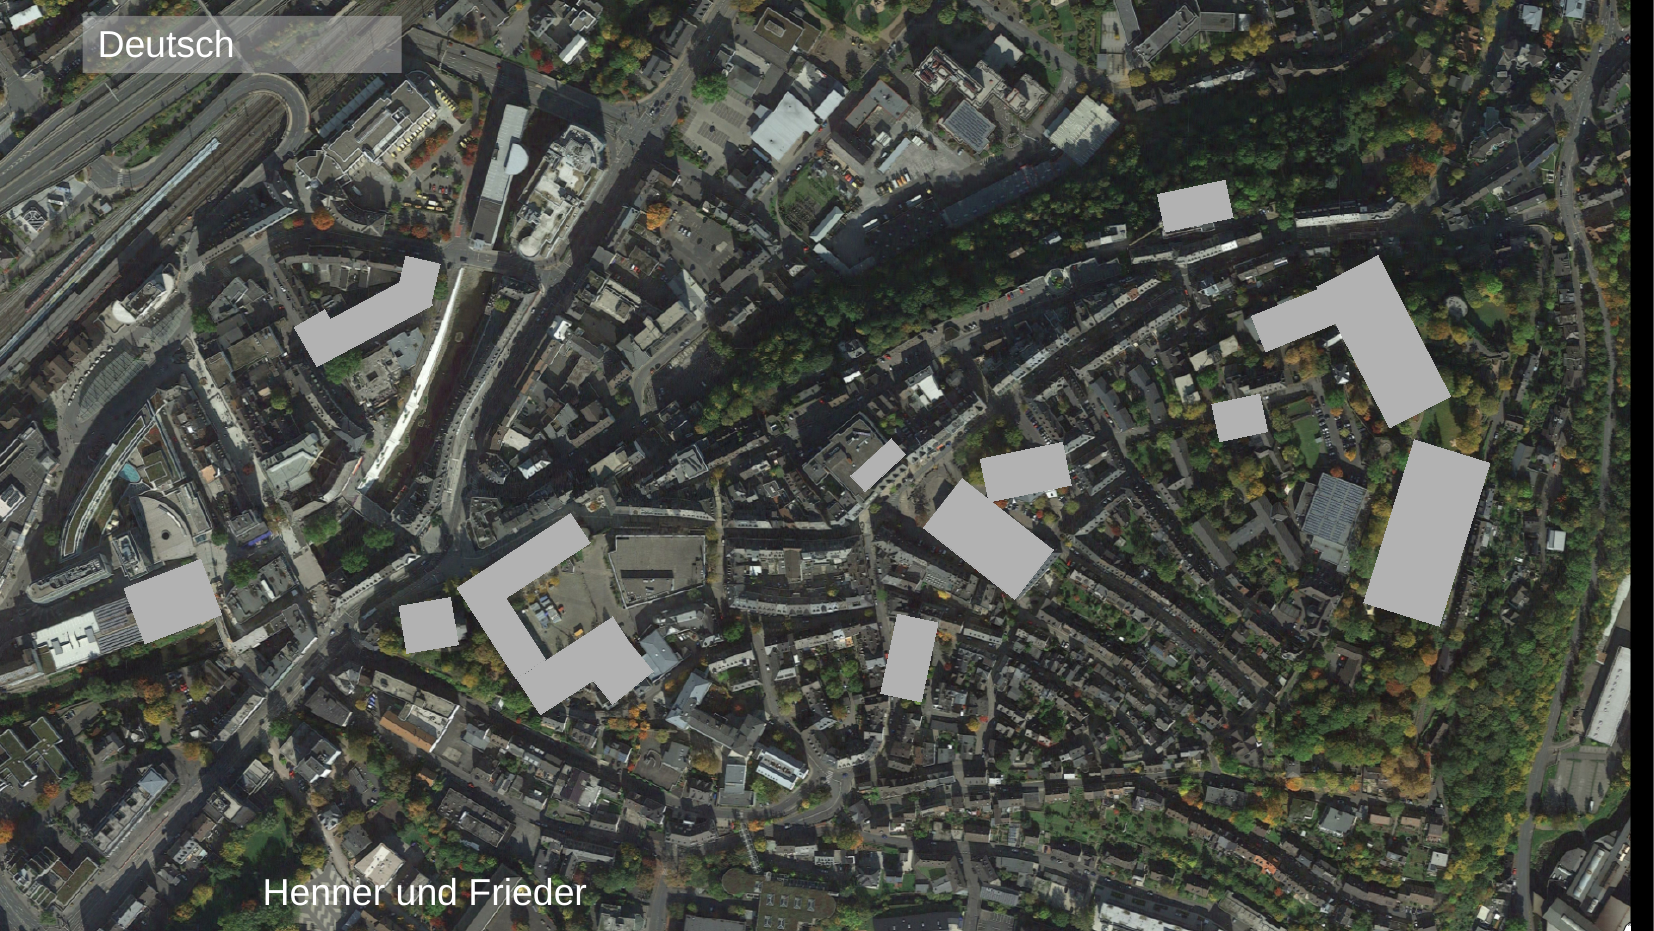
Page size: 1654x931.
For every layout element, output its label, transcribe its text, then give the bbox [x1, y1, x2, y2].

text_box [124, 559, 222, 644]
text_box Deutsch [82, 15, 402, 73]
text_box [1251, 255, 1451, 428]
text_box [850, 438, 906, 492]
text_box [399, 597, 459, 654]
text_box [1211, 394, 1268, 442]
text_box [880, 614, 938, 702]
text_box [457, 513, 654, 715]
text_box [294, 256, 441, 367]
text_box Henner und Frieder [248, 864, 603, 922]
text_box [923, 442, 1072, 600]
picture [0, 0, 1654, 931]
text_box [1363, 439, 1490, 627]
text_box [1157, 180, 1234, 232]
